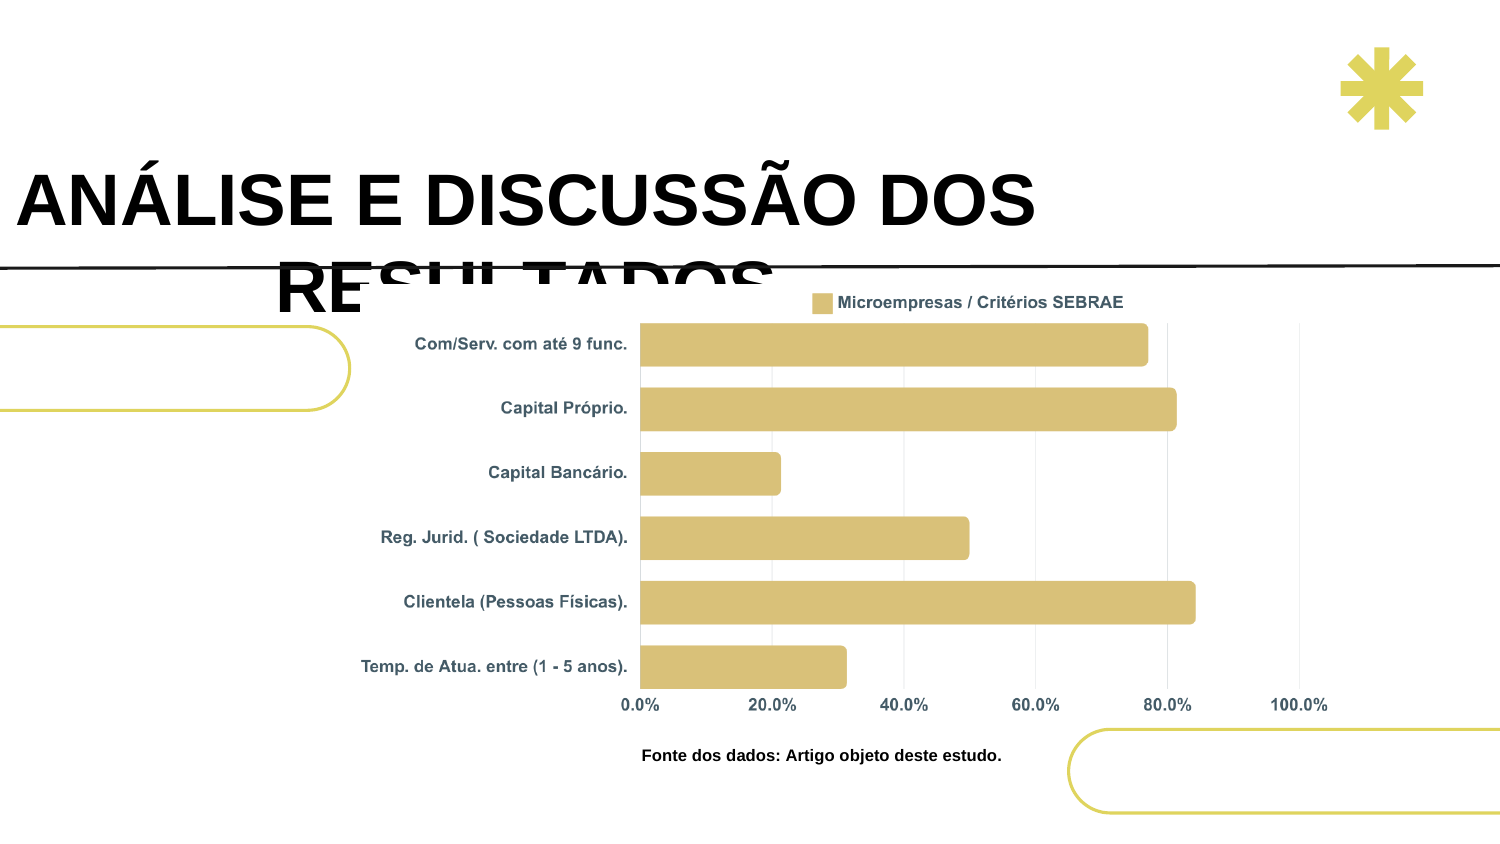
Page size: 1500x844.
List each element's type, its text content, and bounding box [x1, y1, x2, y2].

text_box Fonte dos dados: Artigo objeto deste estudo. [626, 737, 1027, 773]
title ANÁLISE E DISCUSSÃO DOS RESULTADOS [15, 152, 1413, 247]
picture [360, 284, 1328, 712]
